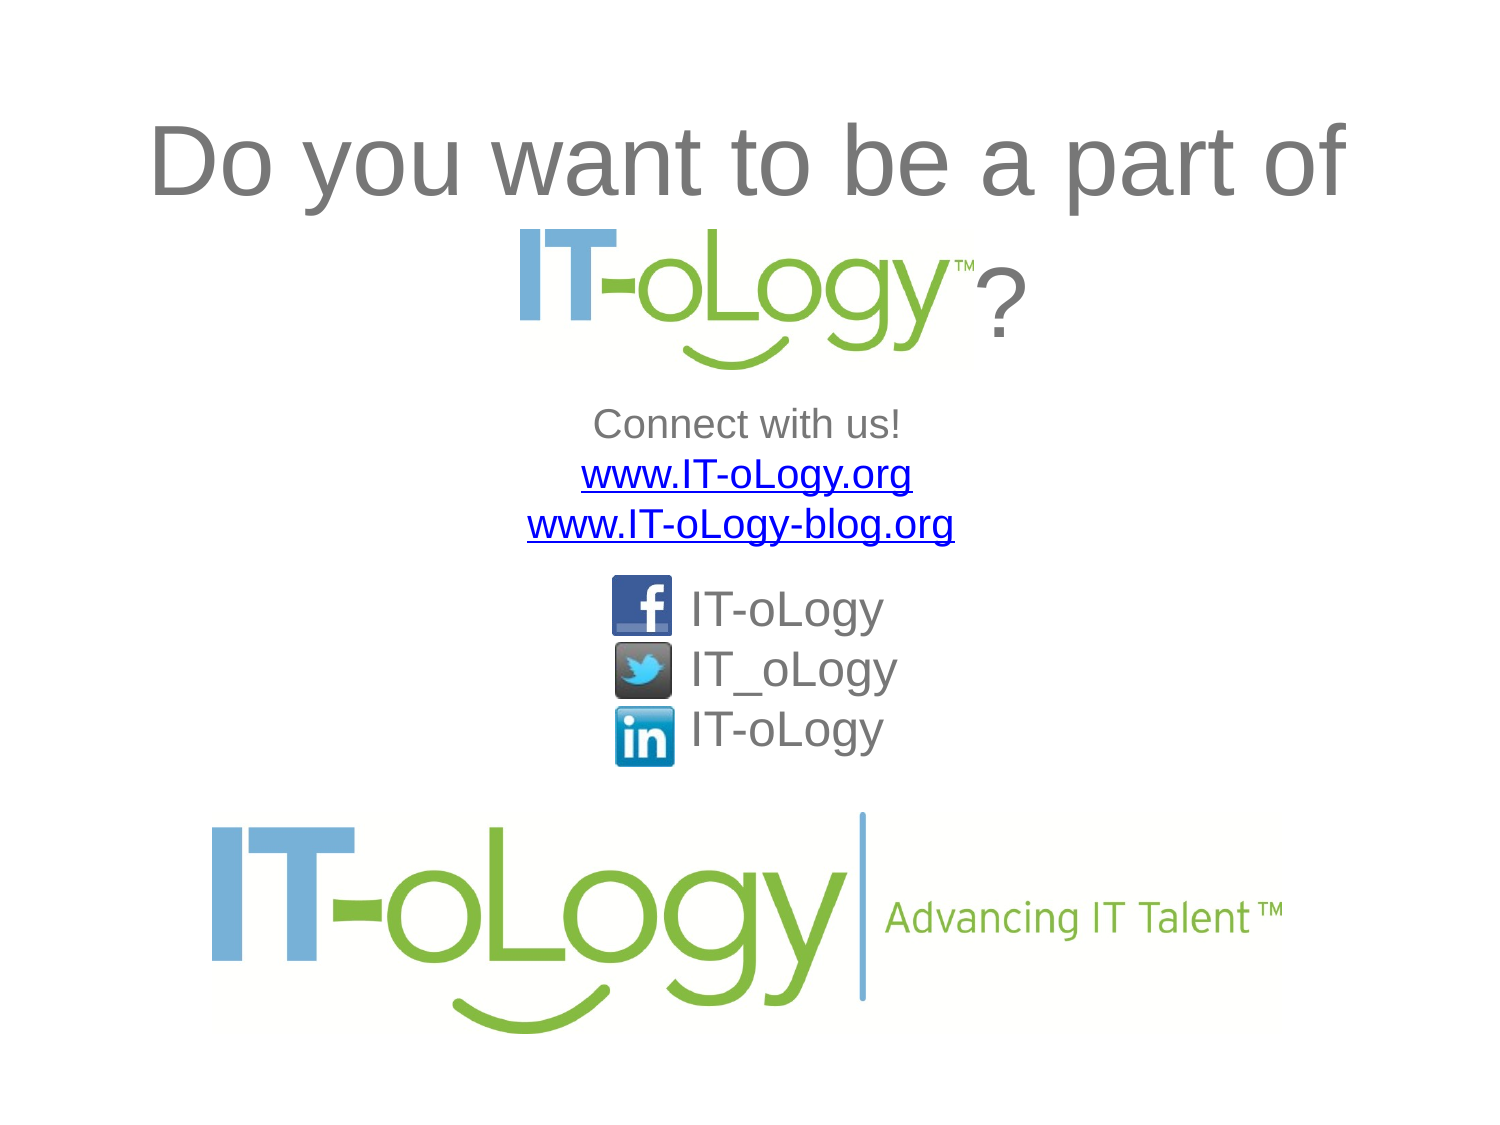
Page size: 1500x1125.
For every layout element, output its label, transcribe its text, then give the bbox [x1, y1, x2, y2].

picture [520, 229, 974, 370]
text_box ? [849, 229, 1154, 365]
picture [612, 575, 672, 636]
text_box IT-oLogy IT_oLogy IT-oLogy [675, 569, 925, 765]
text_box Connect with us! www.IT-oLogy.org www.IT-oLogy-blog.org [272, 389, 1223, 555]
picture [615, 706, 675, 767]
text_box Do you want to be a part of [128, 87, 1366, 223]
picture [212, 812, 1282, 1035]
picture [615, 642, 672, 699]
